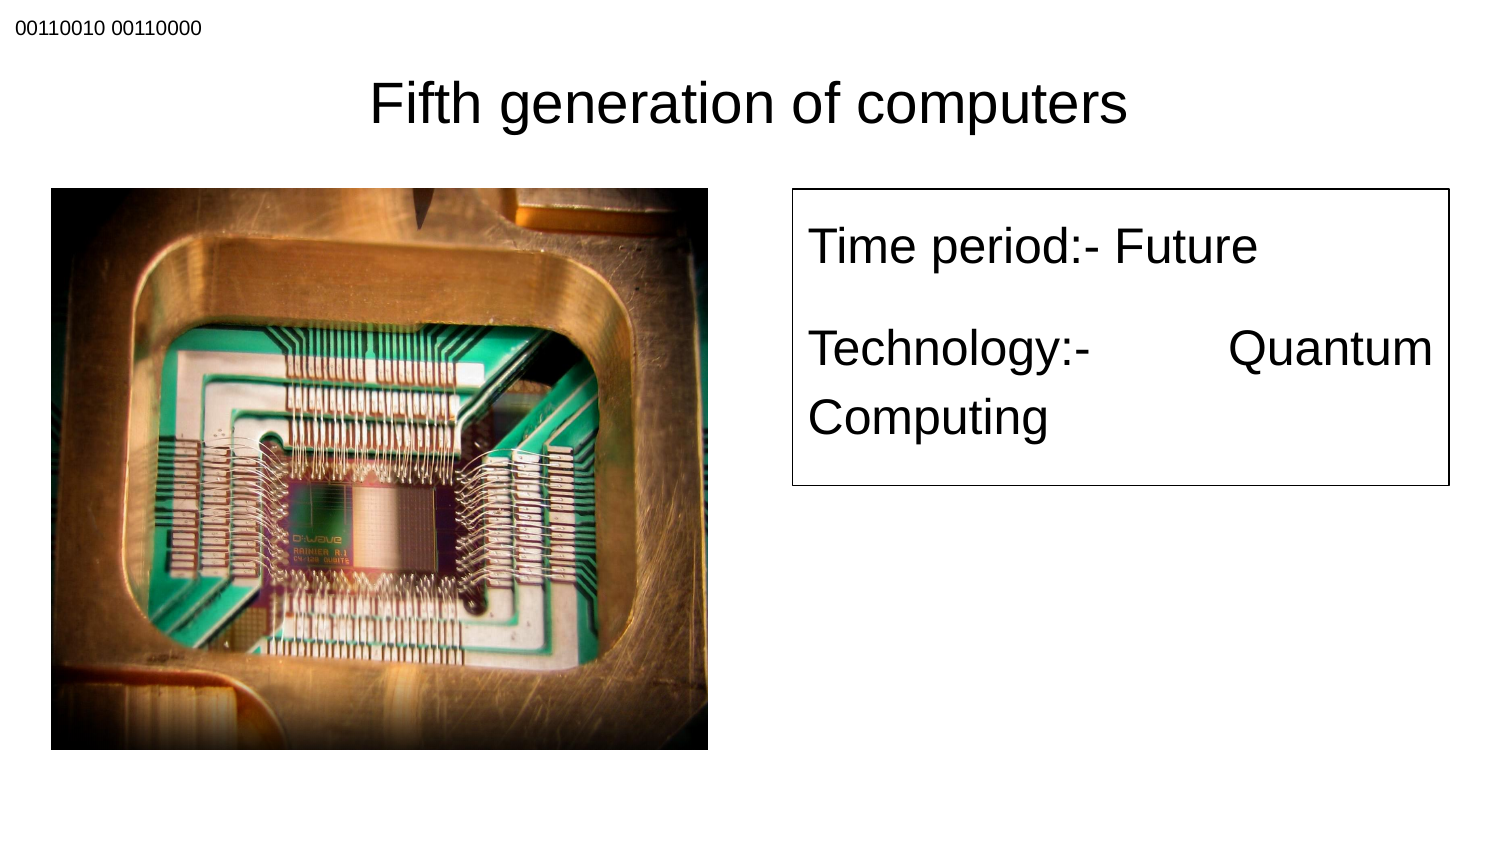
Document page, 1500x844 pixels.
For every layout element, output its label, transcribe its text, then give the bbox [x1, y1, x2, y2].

text_box 00110010 00110000 [0, 0, 261, 49]
list Time period:- Future Technology:- Quantum Computing [792, 189, 1449, 486]
title Fifth generation of computers [51, 52, 1449, 147]
picture [51, 188, 708, 750]
